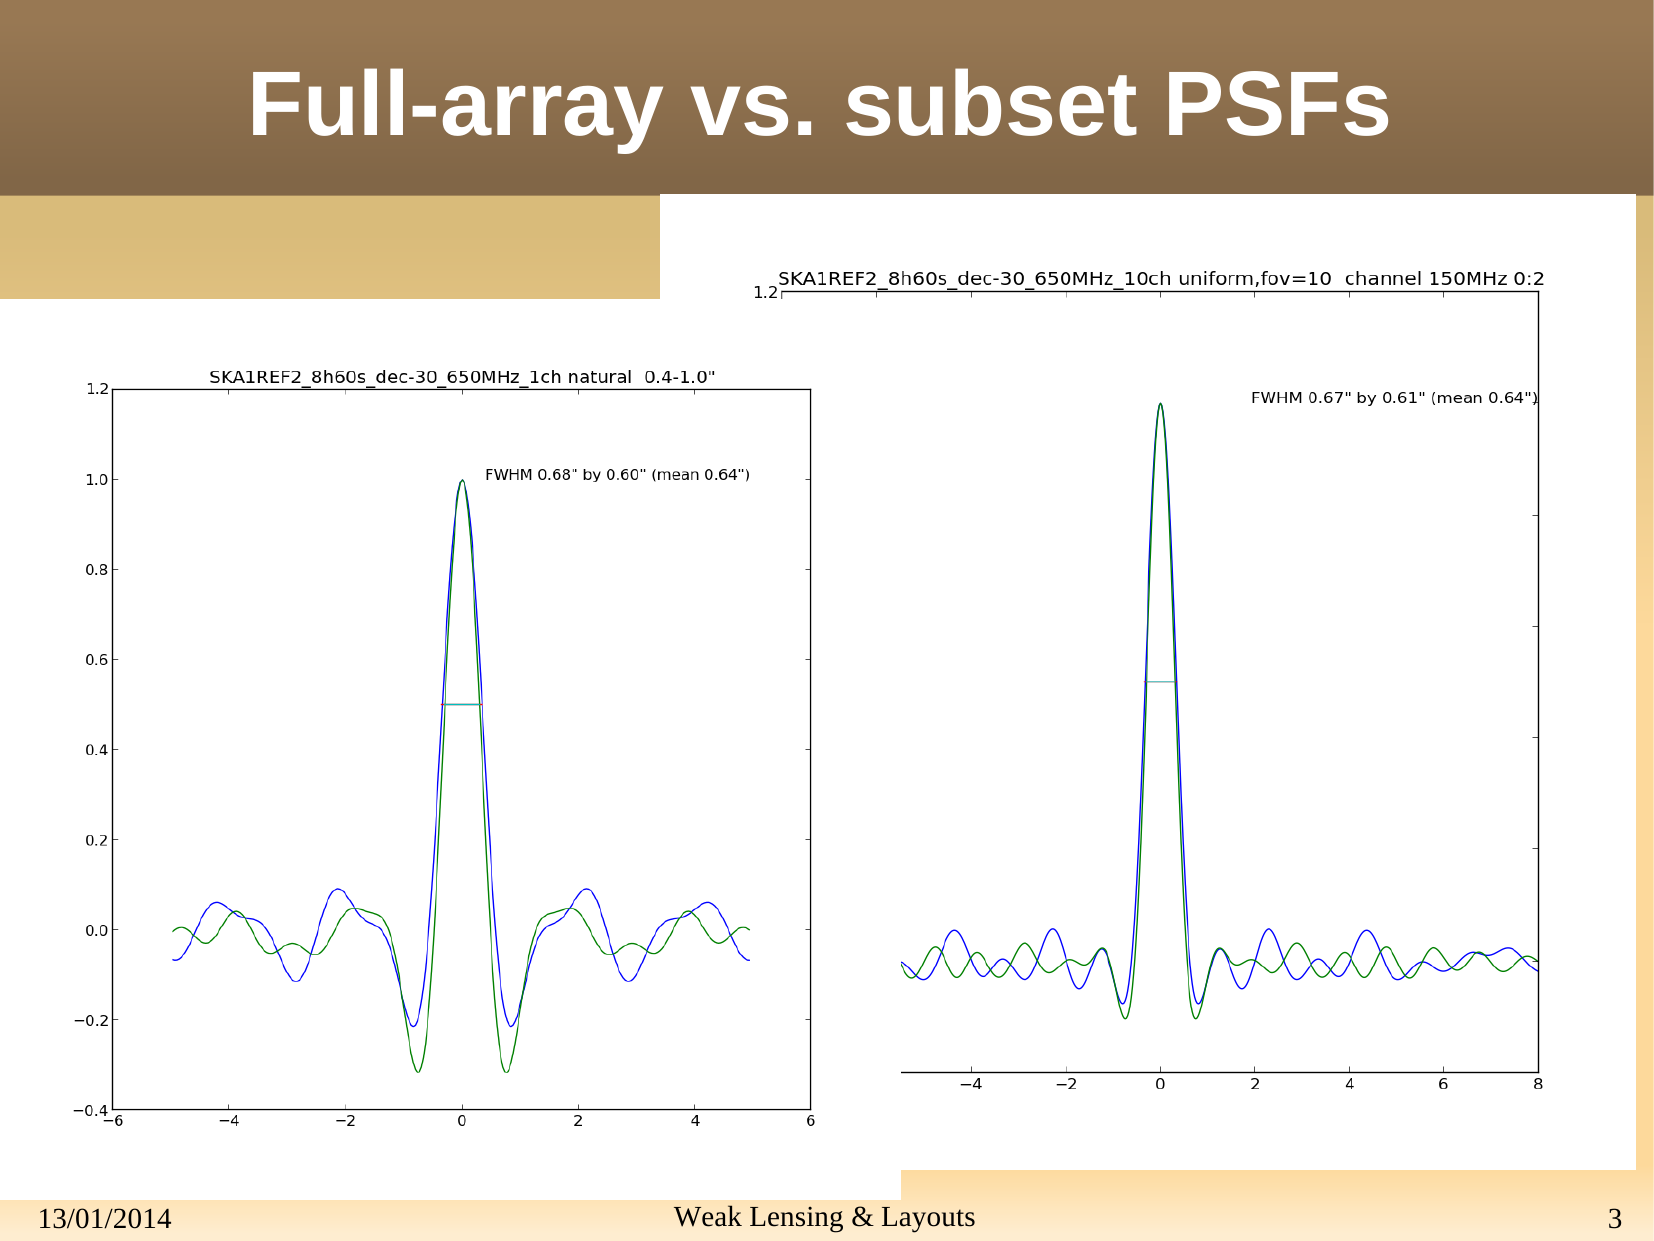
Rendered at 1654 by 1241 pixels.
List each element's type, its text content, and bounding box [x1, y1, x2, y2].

picture [0, 0, 1654, 1241]
title Full-array vs. subset PSFs [76, 0, 1565, 208]
